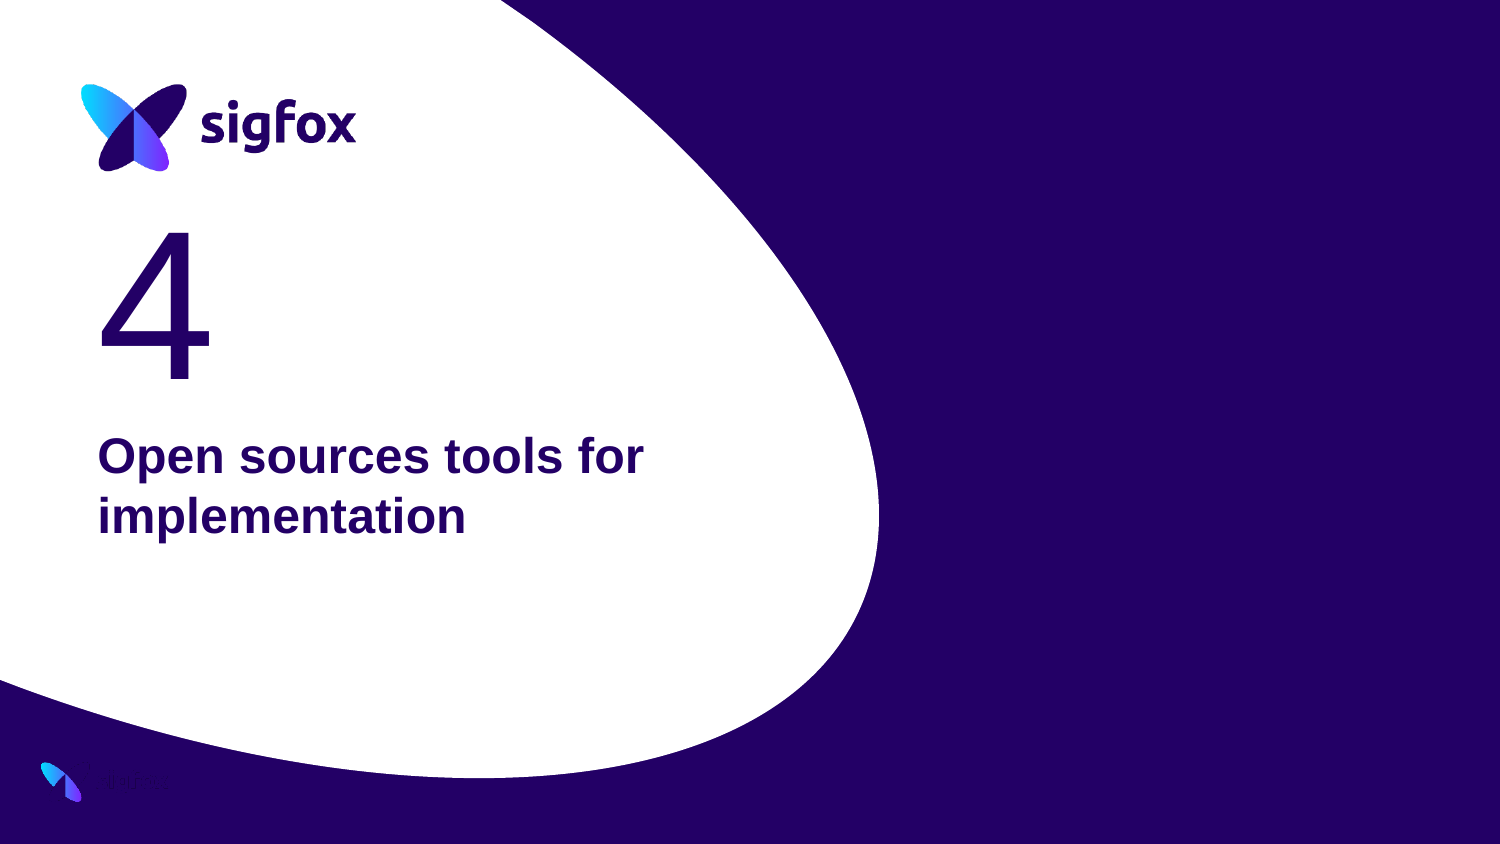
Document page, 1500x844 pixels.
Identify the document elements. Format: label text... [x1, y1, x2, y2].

picture [71, 80, 368, 174]
text_box 4 [97, 167, 406, 432]
text_box Open sources tools for implementation [97, 423, 786, 539]
picture [36, 760, 174, 803]
